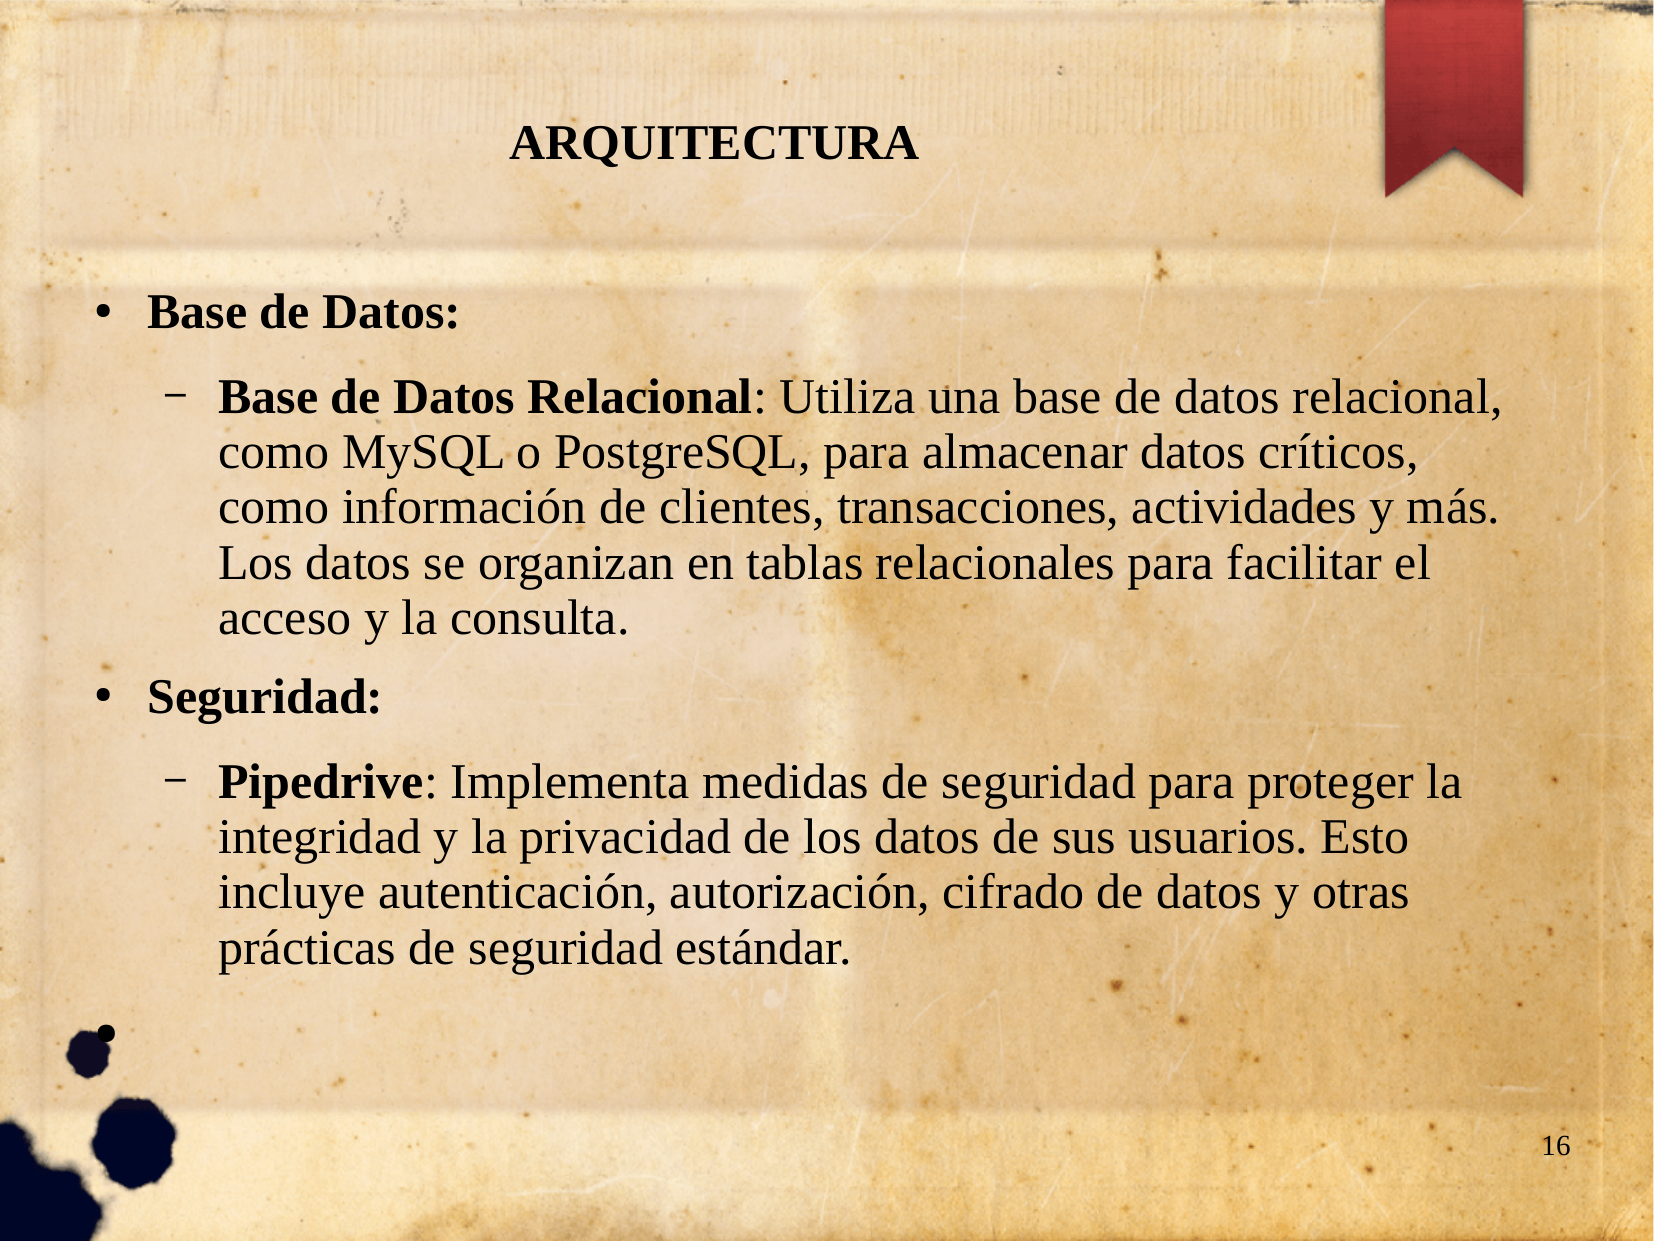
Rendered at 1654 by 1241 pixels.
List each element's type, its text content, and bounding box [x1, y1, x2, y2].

title ARQUITECTURA [82, 49, 1347, 237]
picture [0, 0, 1654, 1241]
list Base de Datos: Base de Datos Relacional: Utiliza una base de datos relacional, como MySQL o PostgreSQL, para almacenar datos críticos, como información de clientes, transacciones, actividades y más. Los datos se organizan en tablas relacionales para facilitar el acceso y la consulta. Seguridad: Pipedrive: Implementa medidas de seguridad para proteger la integridad y la privacidad de los datos de sus usuarios. Esto incluye autenticación, autorización, cifrado de datos y otras prácticas de seguridad estándar. [76, 284, 1532, 1080]
